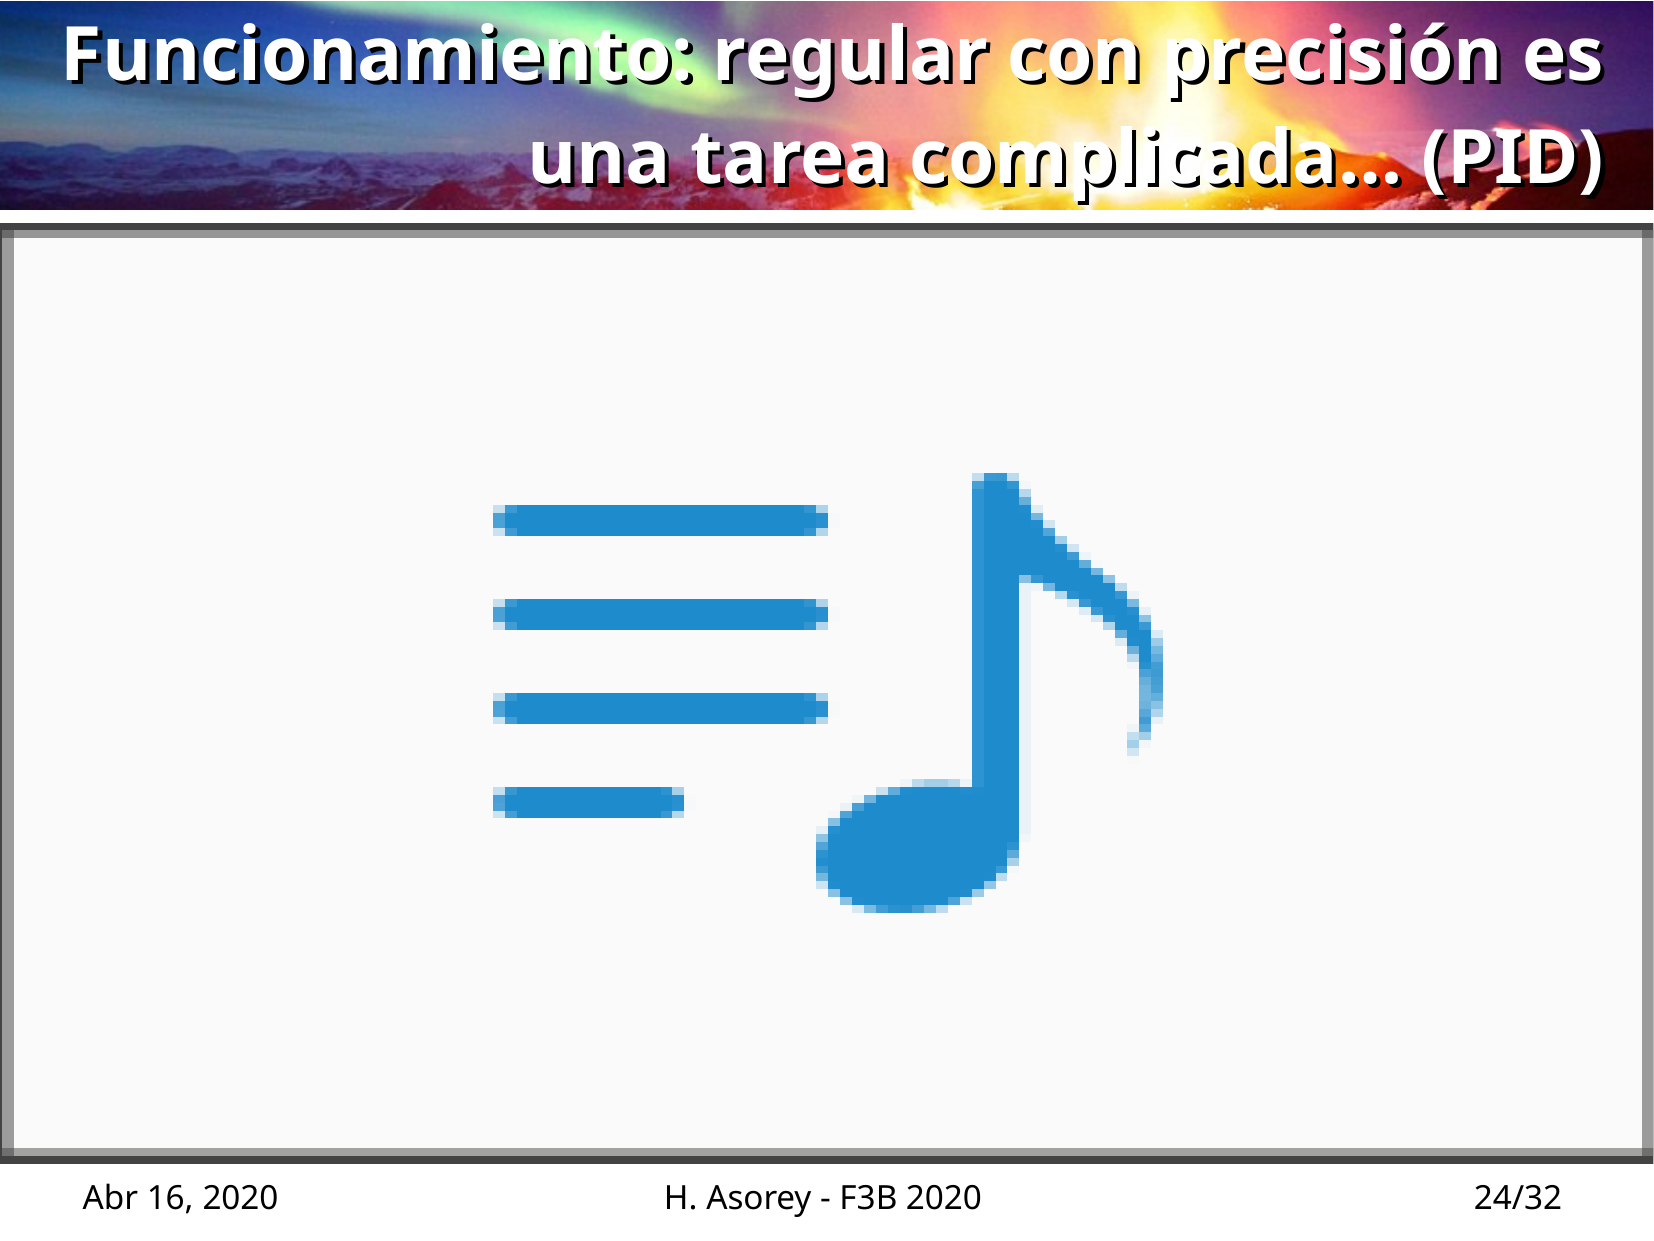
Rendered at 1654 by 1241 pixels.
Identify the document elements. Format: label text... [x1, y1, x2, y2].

picture [0, 1, 1654, 210]
title Funcionamiento: regular con precisión es una tarea complicada… (PID) [45, 11, 1606, 195]
text_box [0, 222, 1654, 1165]
